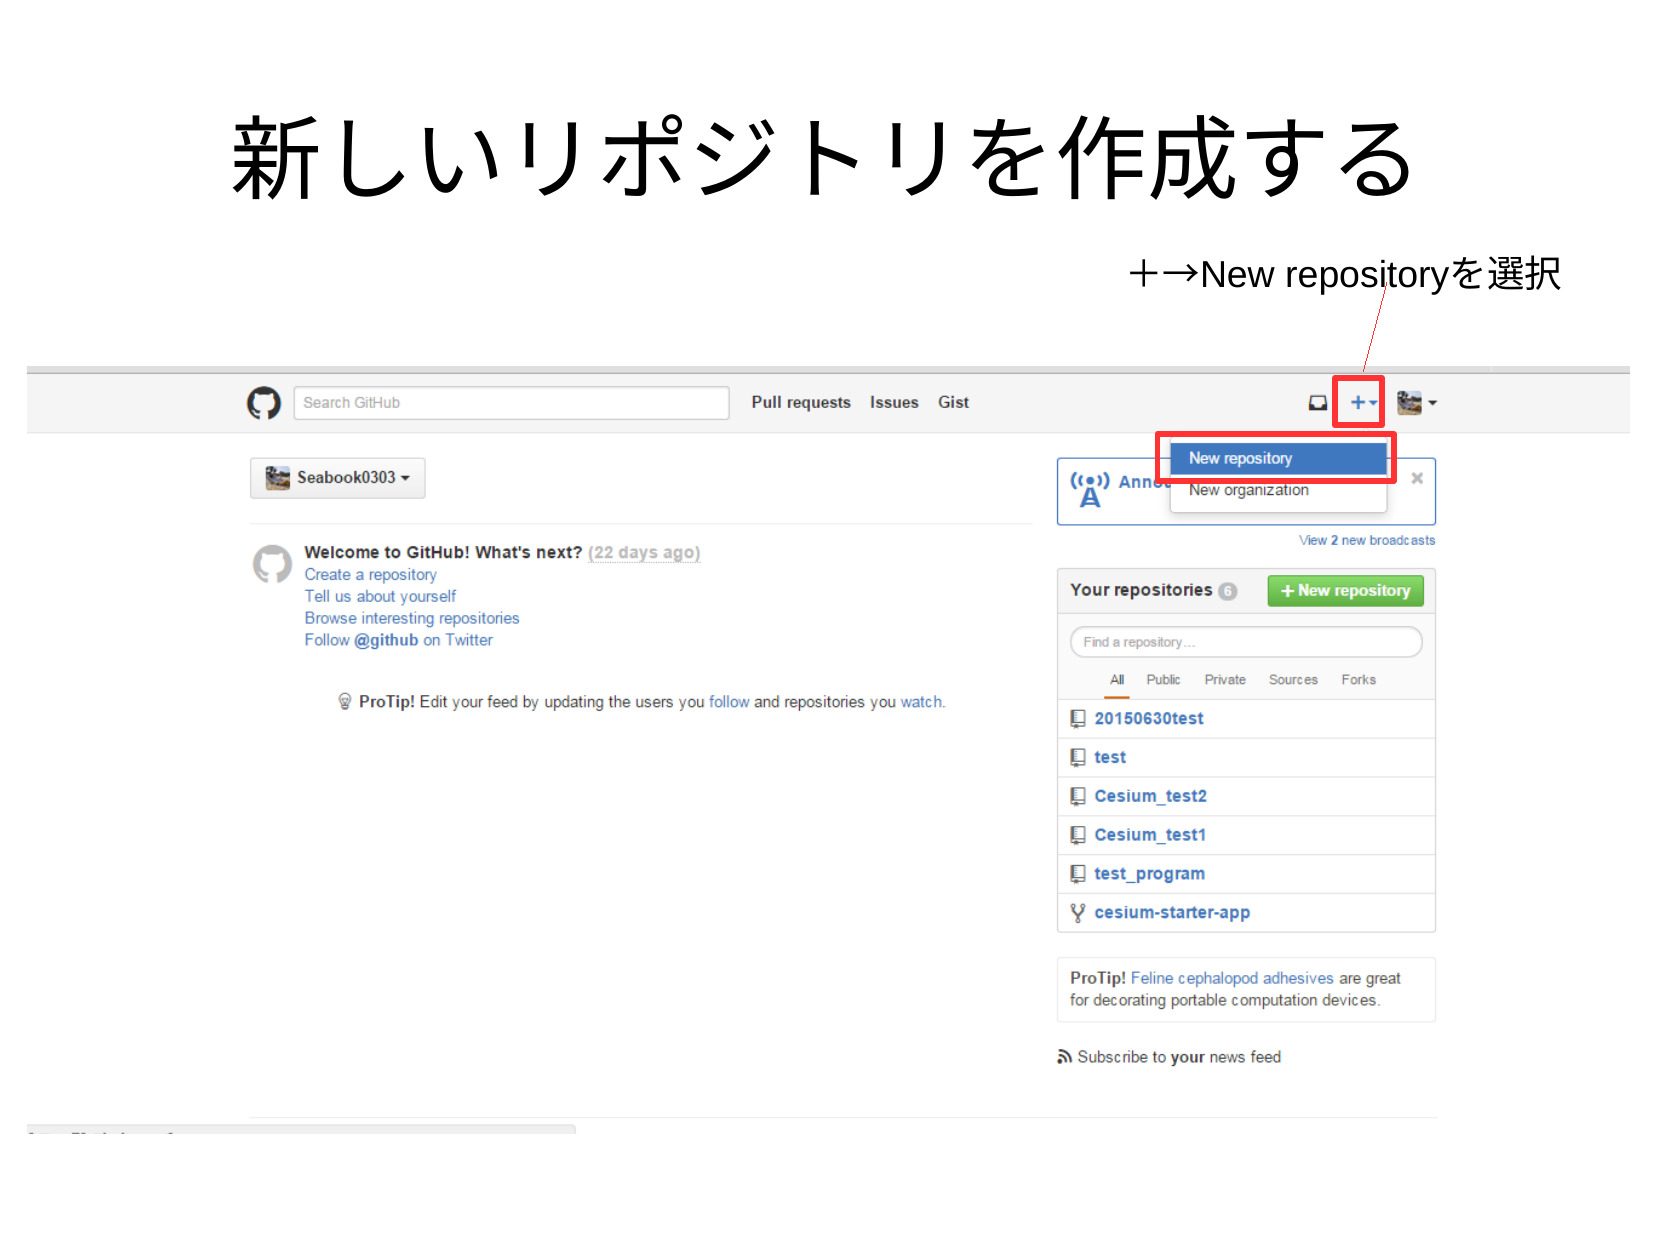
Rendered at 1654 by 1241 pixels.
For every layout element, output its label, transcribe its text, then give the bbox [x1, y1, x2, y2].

title 新しいリポジトリを作成する [82, 49, 1571, 257]
picture [26, 366, 1630, 1134]
text_box ＋→New repositoryを選択 [1110, 237, 1583, 294]
